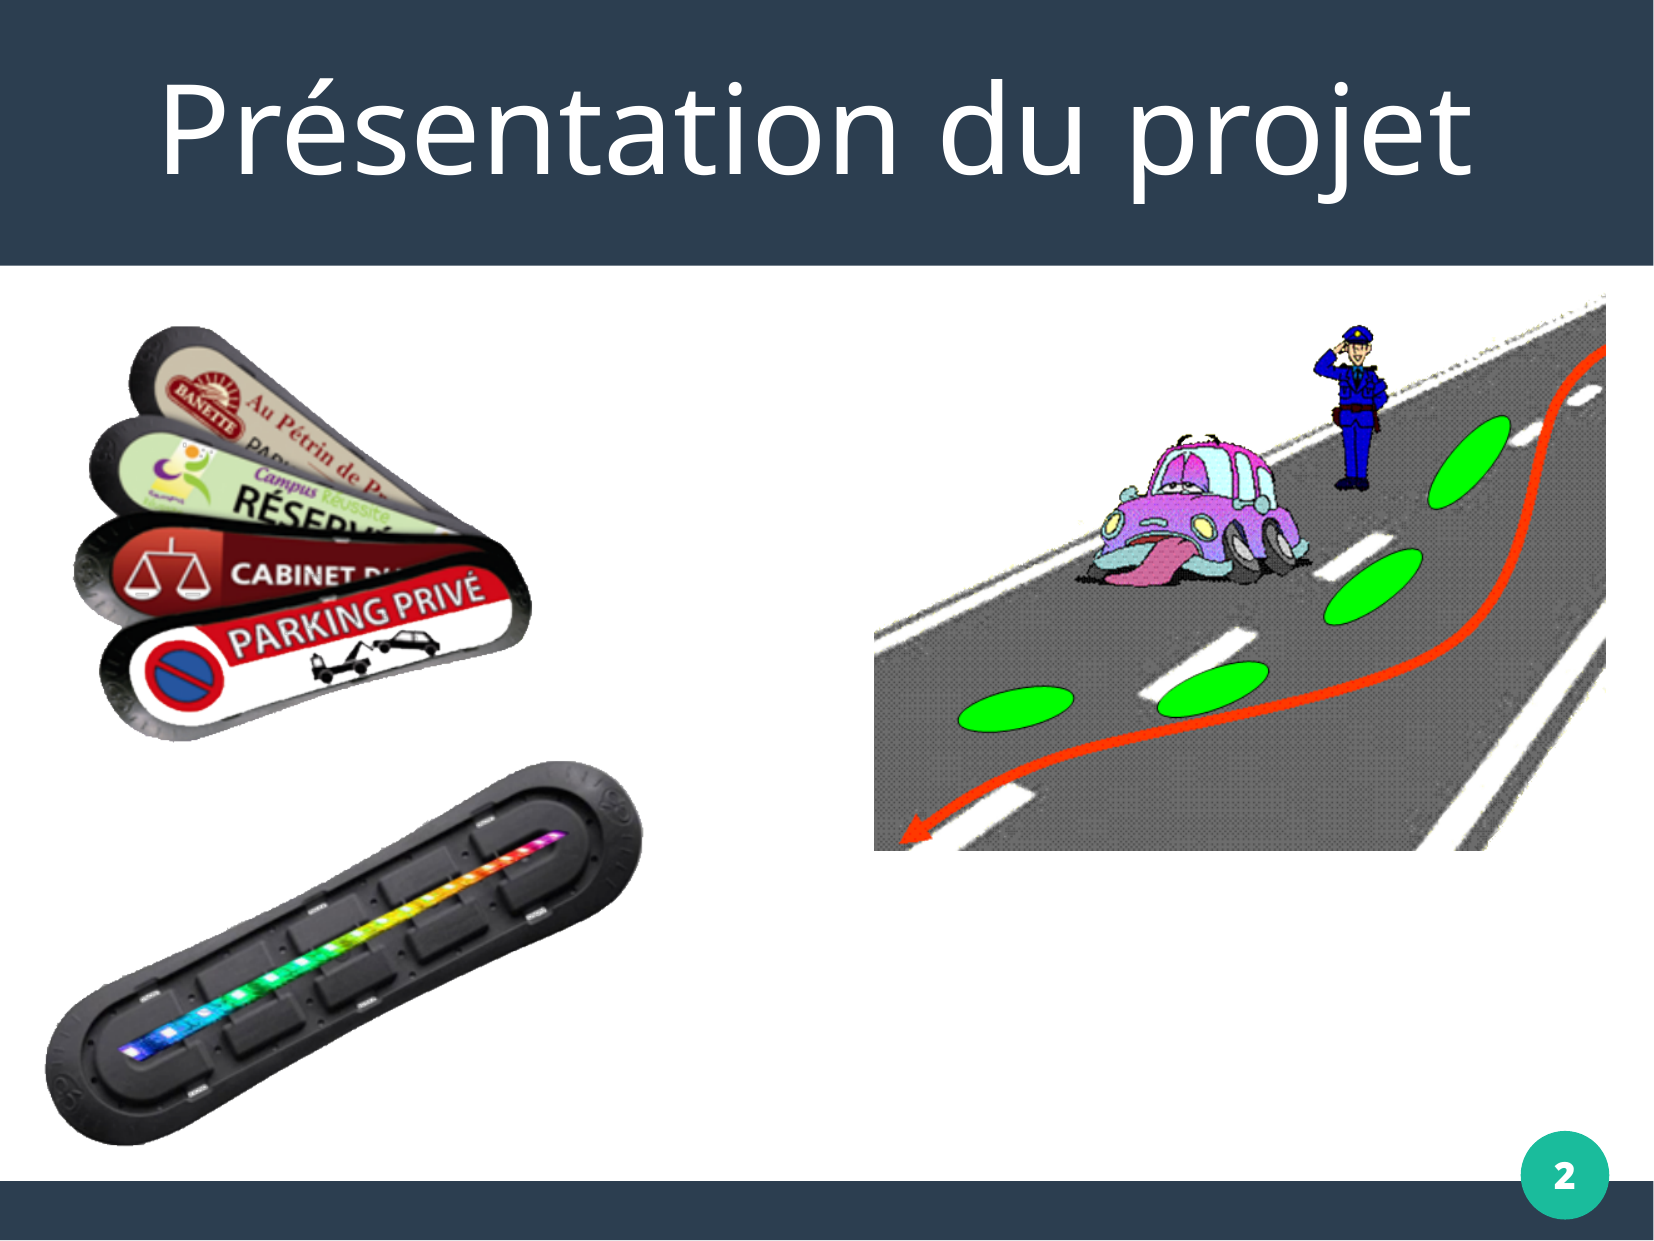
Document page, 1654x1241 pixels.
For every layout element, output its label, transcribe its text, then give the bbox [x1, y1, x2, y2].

picture [37, 300, 650, 1158]
text_box Présentation du projet [23, 40, 1607, 213]
picture [874, 291, 1606, 851]
